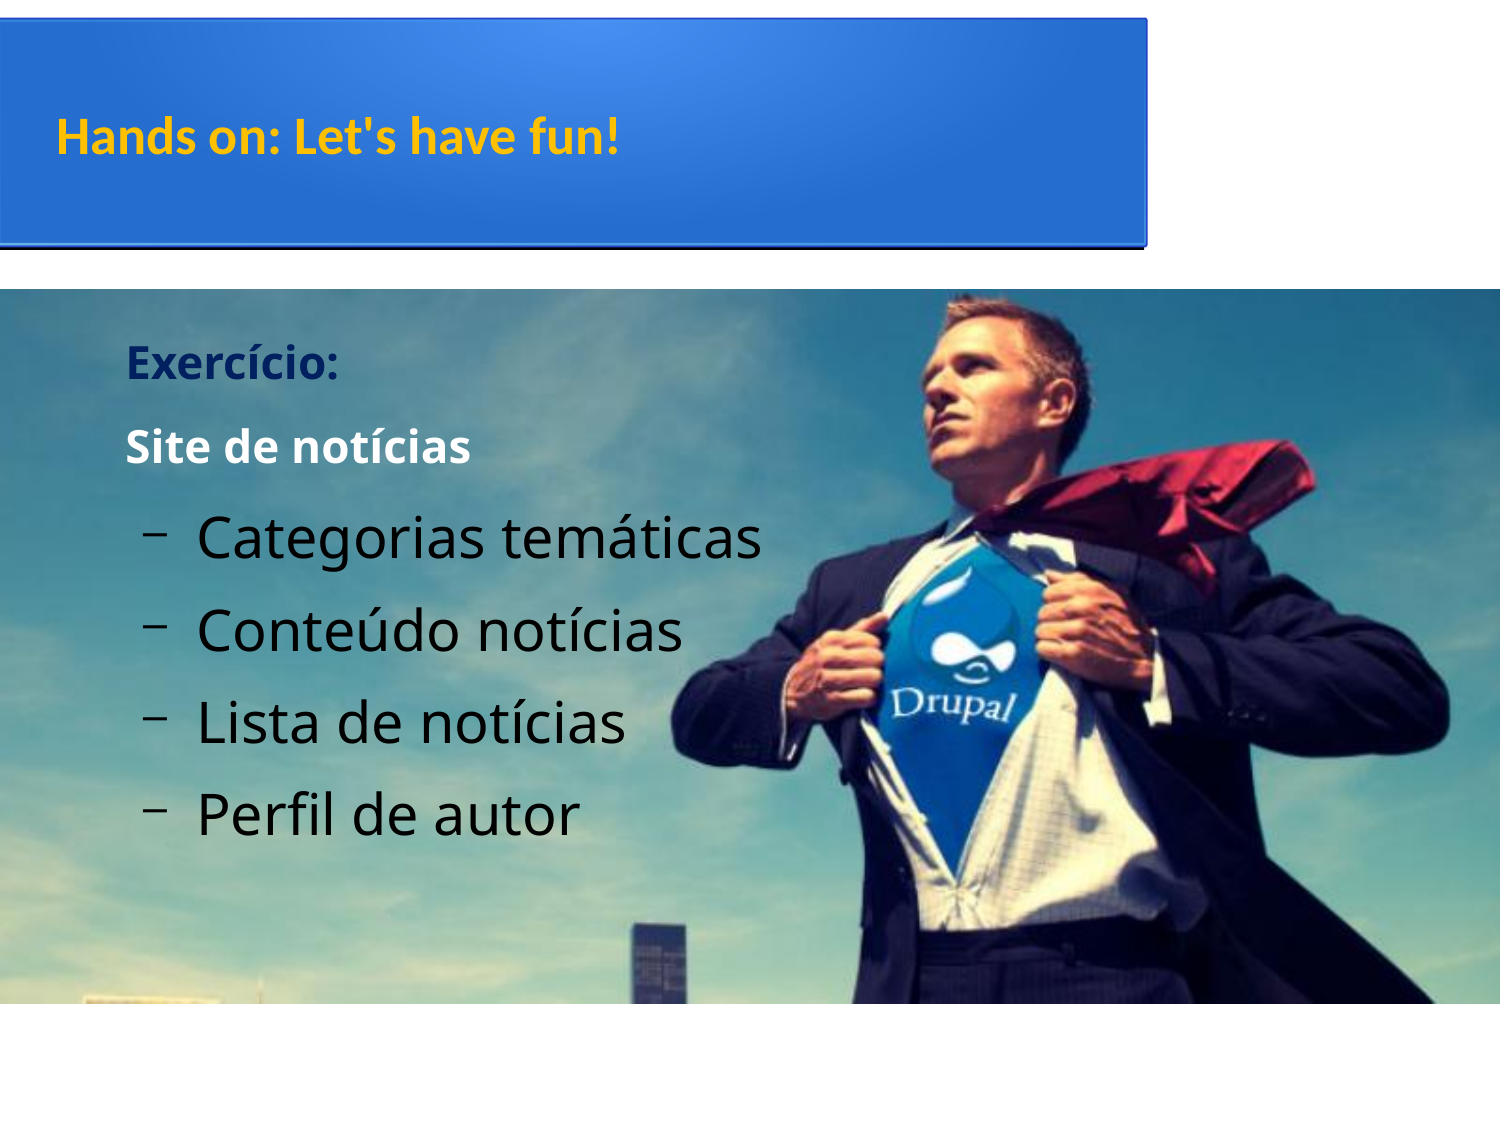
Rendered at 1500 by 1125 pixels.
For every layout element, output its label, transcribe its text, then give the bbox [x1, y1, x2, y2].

list Hands on: Let's have fun! [41, 41, 1111, 225]
picture [0, 289, 1500, 1004]
list Exercício: Site de notícias Categorias temáticas Conteúdo notícias Lista de notícias Perfil de autor [39, 326, 1453, 966]
